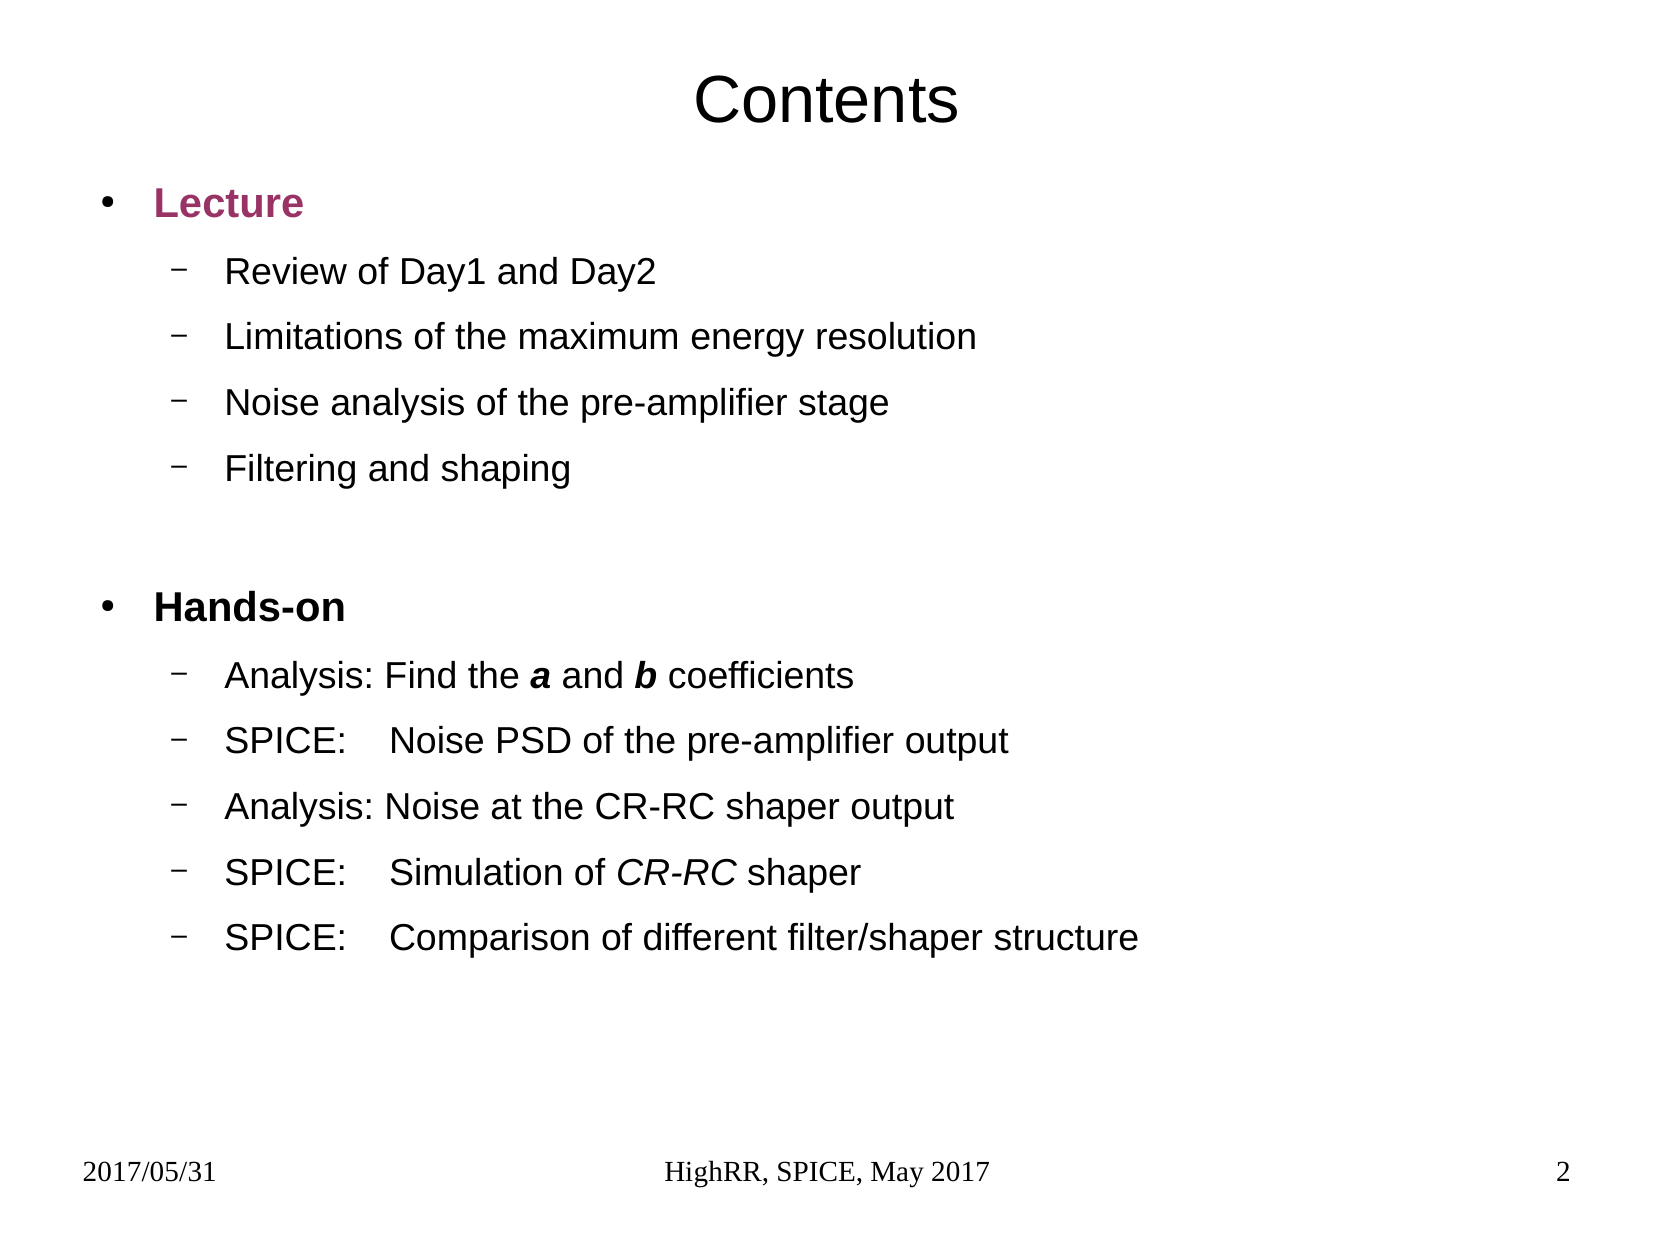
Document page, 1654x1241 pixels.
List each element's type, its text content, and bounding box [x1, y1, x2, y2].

list Lecture Review of Day1 and Day2 Limitations of the maximum energy resolution Noise analysis of the pre-amplifier stage Filtering and shaping Hands-on Analysis: Find the a and b coefficients SPICE: Noise PSD of the pre-amplifier output Analysis: Noise at the CR-RC shaper output SPICE: Simulation of CR-RC shaper SPICE: Comparison of different filter/shaper structure [82, 180, 1571, 1141]
title Contents [82, 49, 1571, 151]
